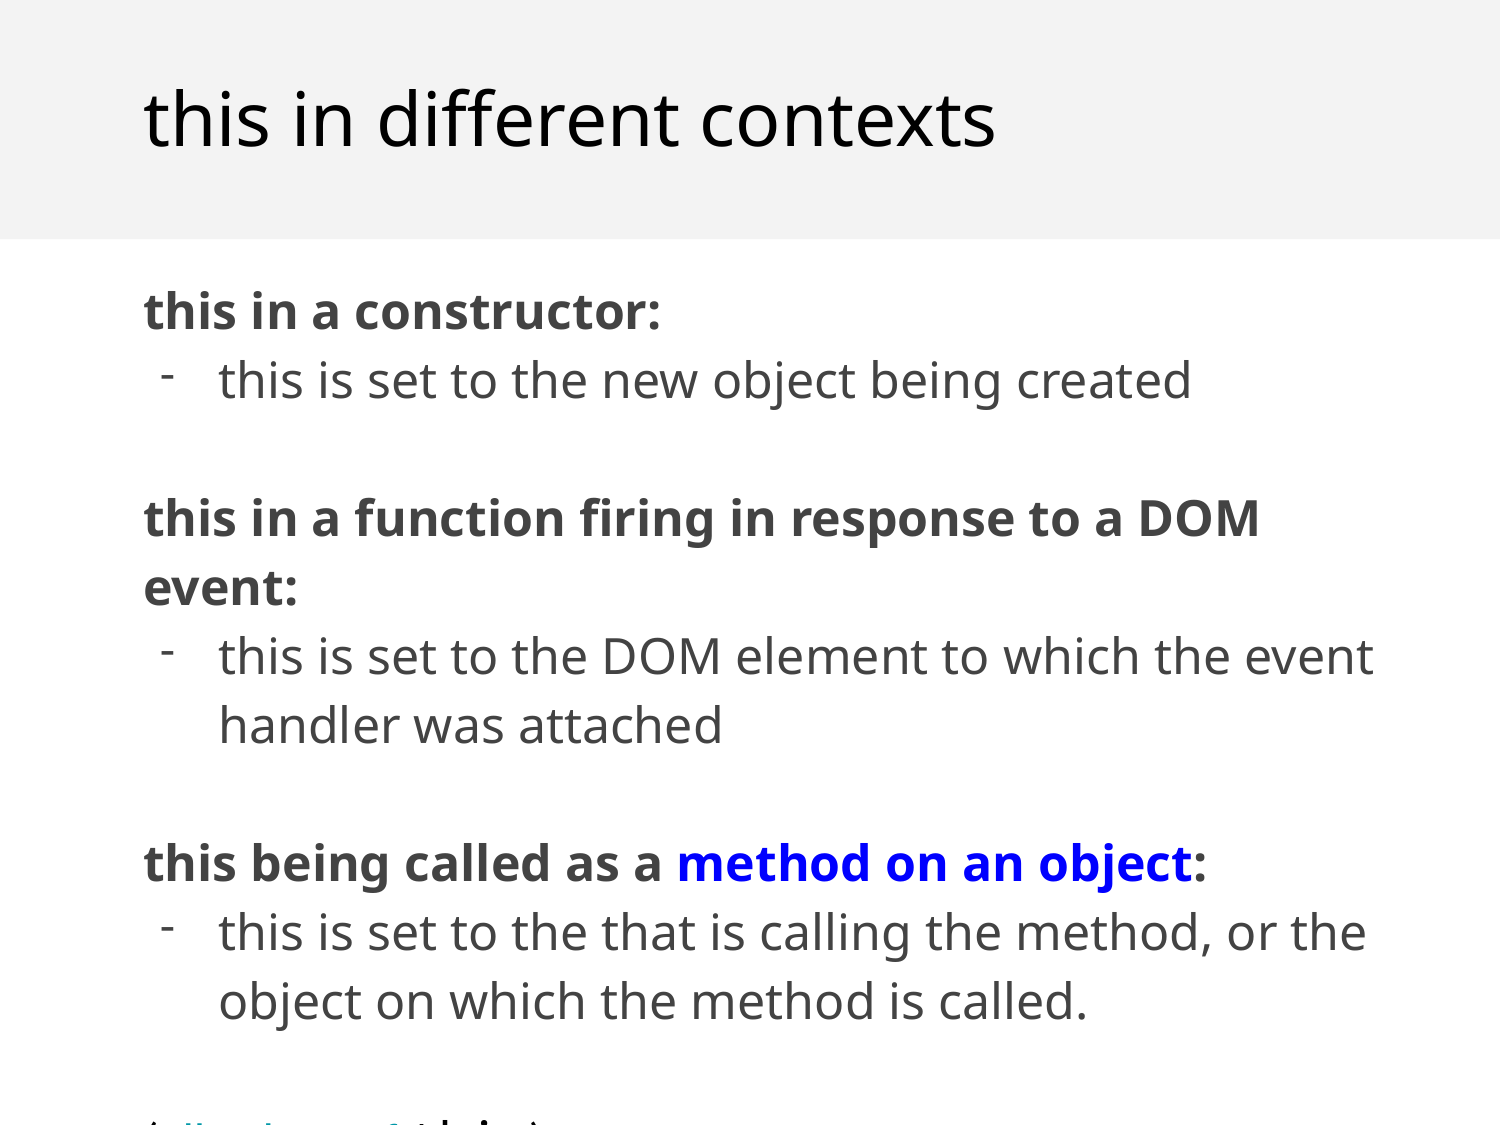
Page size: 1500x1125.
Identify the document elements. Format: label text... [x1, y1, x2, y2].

title this in different contexts [128, 56, 1372, 183]
list this in a constructor: this is set to the new object being created this in a function firing in response to a DOM event: this is set to the DOM element to which the event handler was attached this being called as a method on an object: this is set to the that is calling the method, or the object on which the method is called. (all values of this) [128, 255, 1430, 1004]
